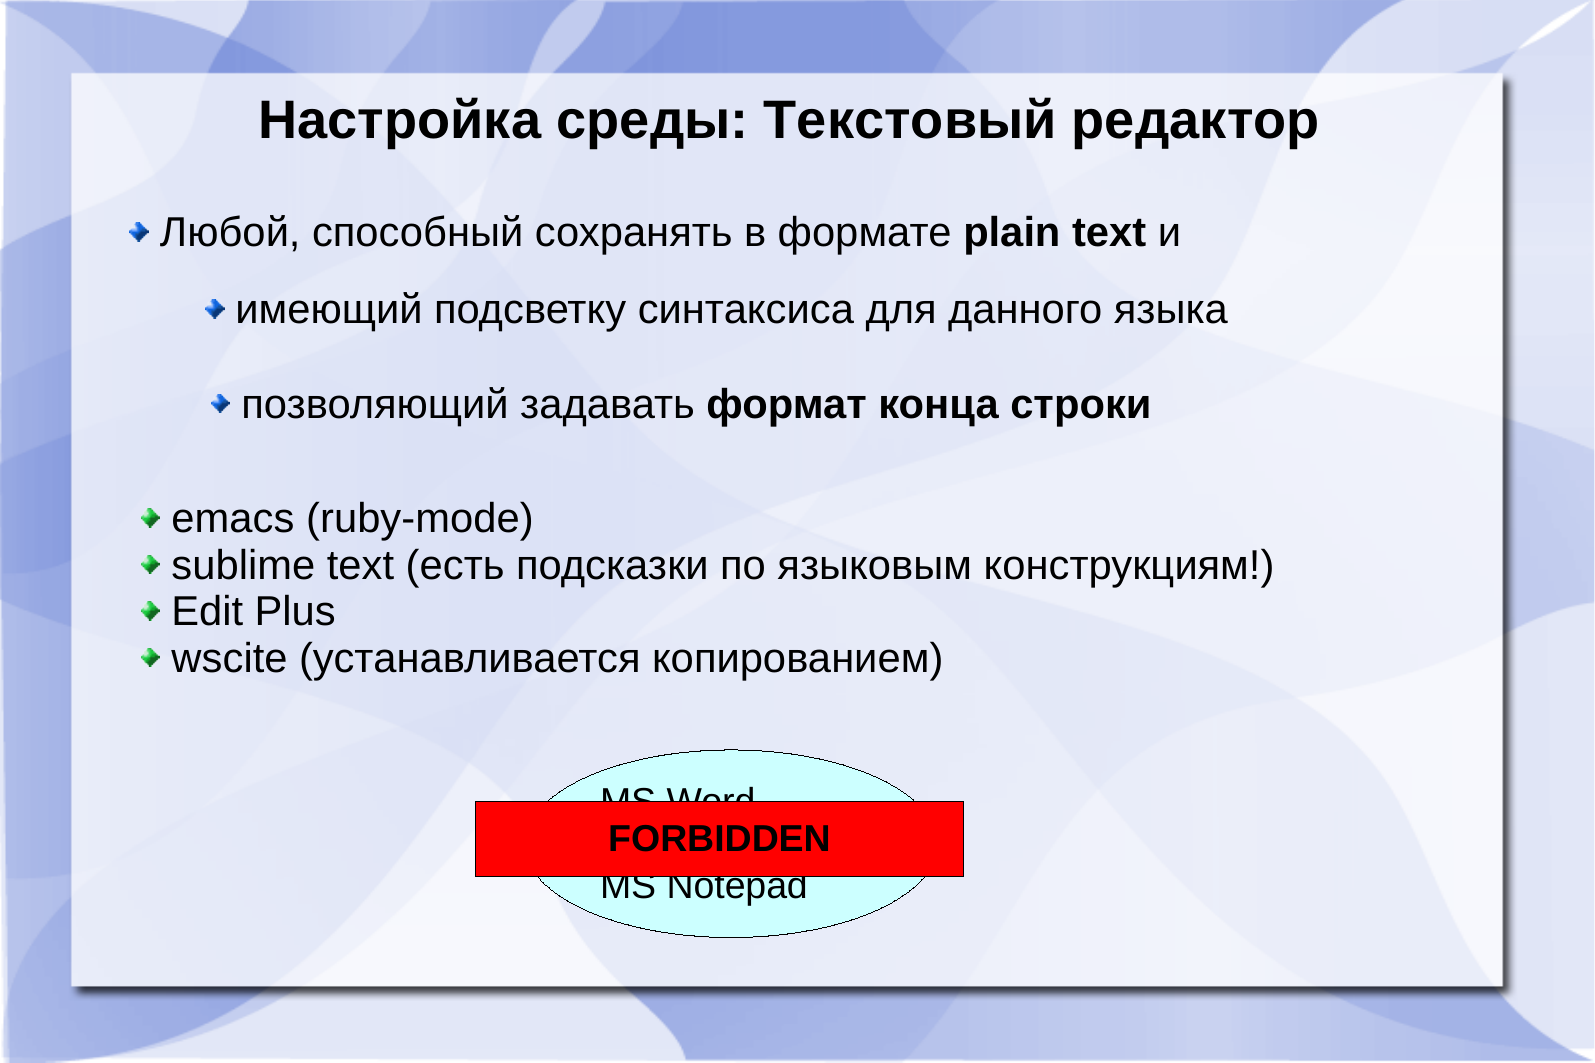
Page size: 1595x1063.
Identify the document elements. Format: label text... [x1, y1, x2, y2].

text_box emacs (ruby-mode) sublime text (есть подсказки по языковым конструкциям!) Edit Plus wscite (устанавливается копированием) [126, 487, 1301, 689]
text_box FORBIDDEN [475, 801, 964, 877]
text_box MS Word MS Wordpad MS Notepad [538, 877, 925, 938]
text_box позволяющий задавать формат конца строки [196, 373, 1165, 435]
title Настройка среды: Текстовый редактор [79, 83, 1501, 156]
text_box имеющий подсветку синтаксиса для данного языка [190, 278, 1243, 340]
text_box MS Word MS Wordpad MS Notepad [547, 749, 915, 801]
text_box Любой, способный сохранять в формате plain text и [114, 201, 1197, 263]
picture [0, 0, 1595, 1063]
